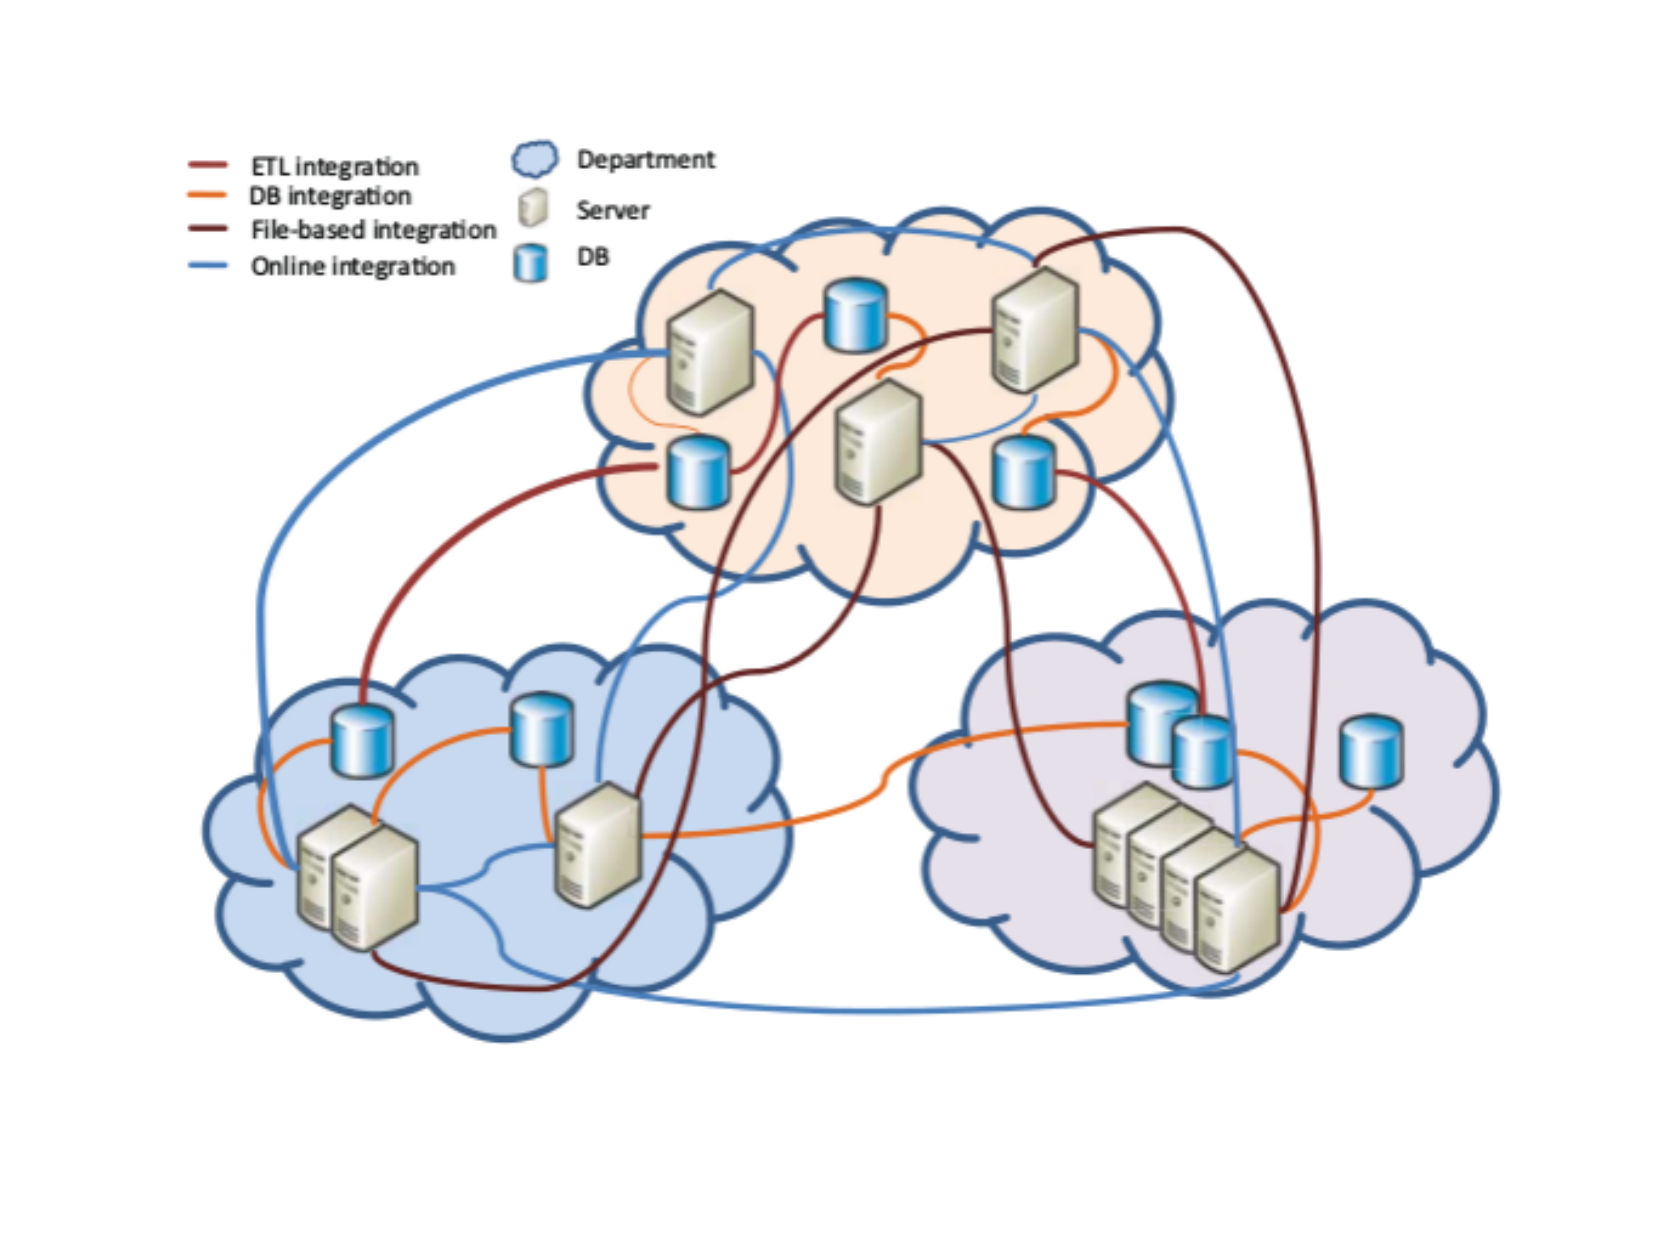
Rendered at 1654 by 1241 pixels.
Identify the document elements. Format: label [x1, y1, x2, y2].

picture [101, 113, 1578, 1075]
